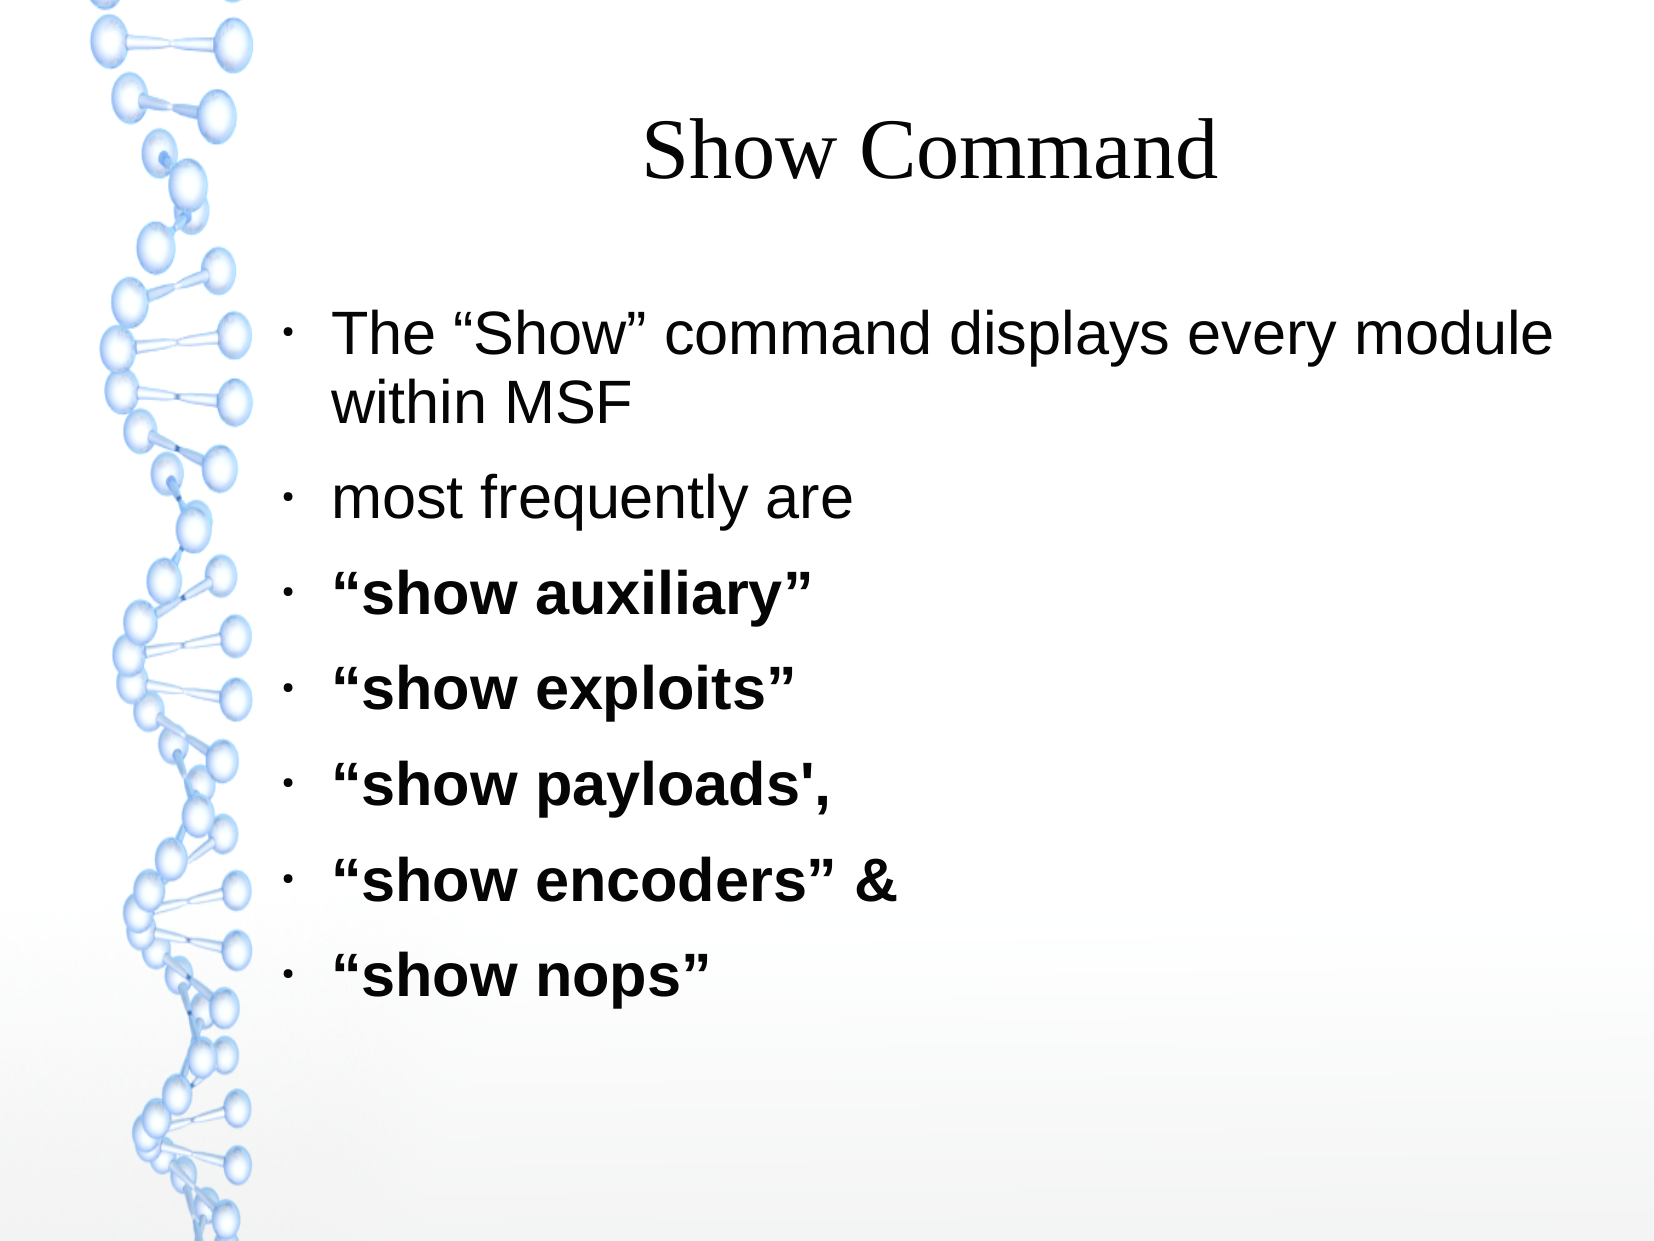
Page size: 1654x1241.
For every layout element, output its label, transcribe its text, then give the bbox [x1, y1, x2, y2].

picture [0, 0, 1654, 1241]
list The “Show” command displays every module within MSF most frequently are “show auxiliary” “show exploits” “show payloads', “show encoders” & “show nops” [265, 299, 1595, 1019]
title Show Command [265, 47, 1595, 252]
